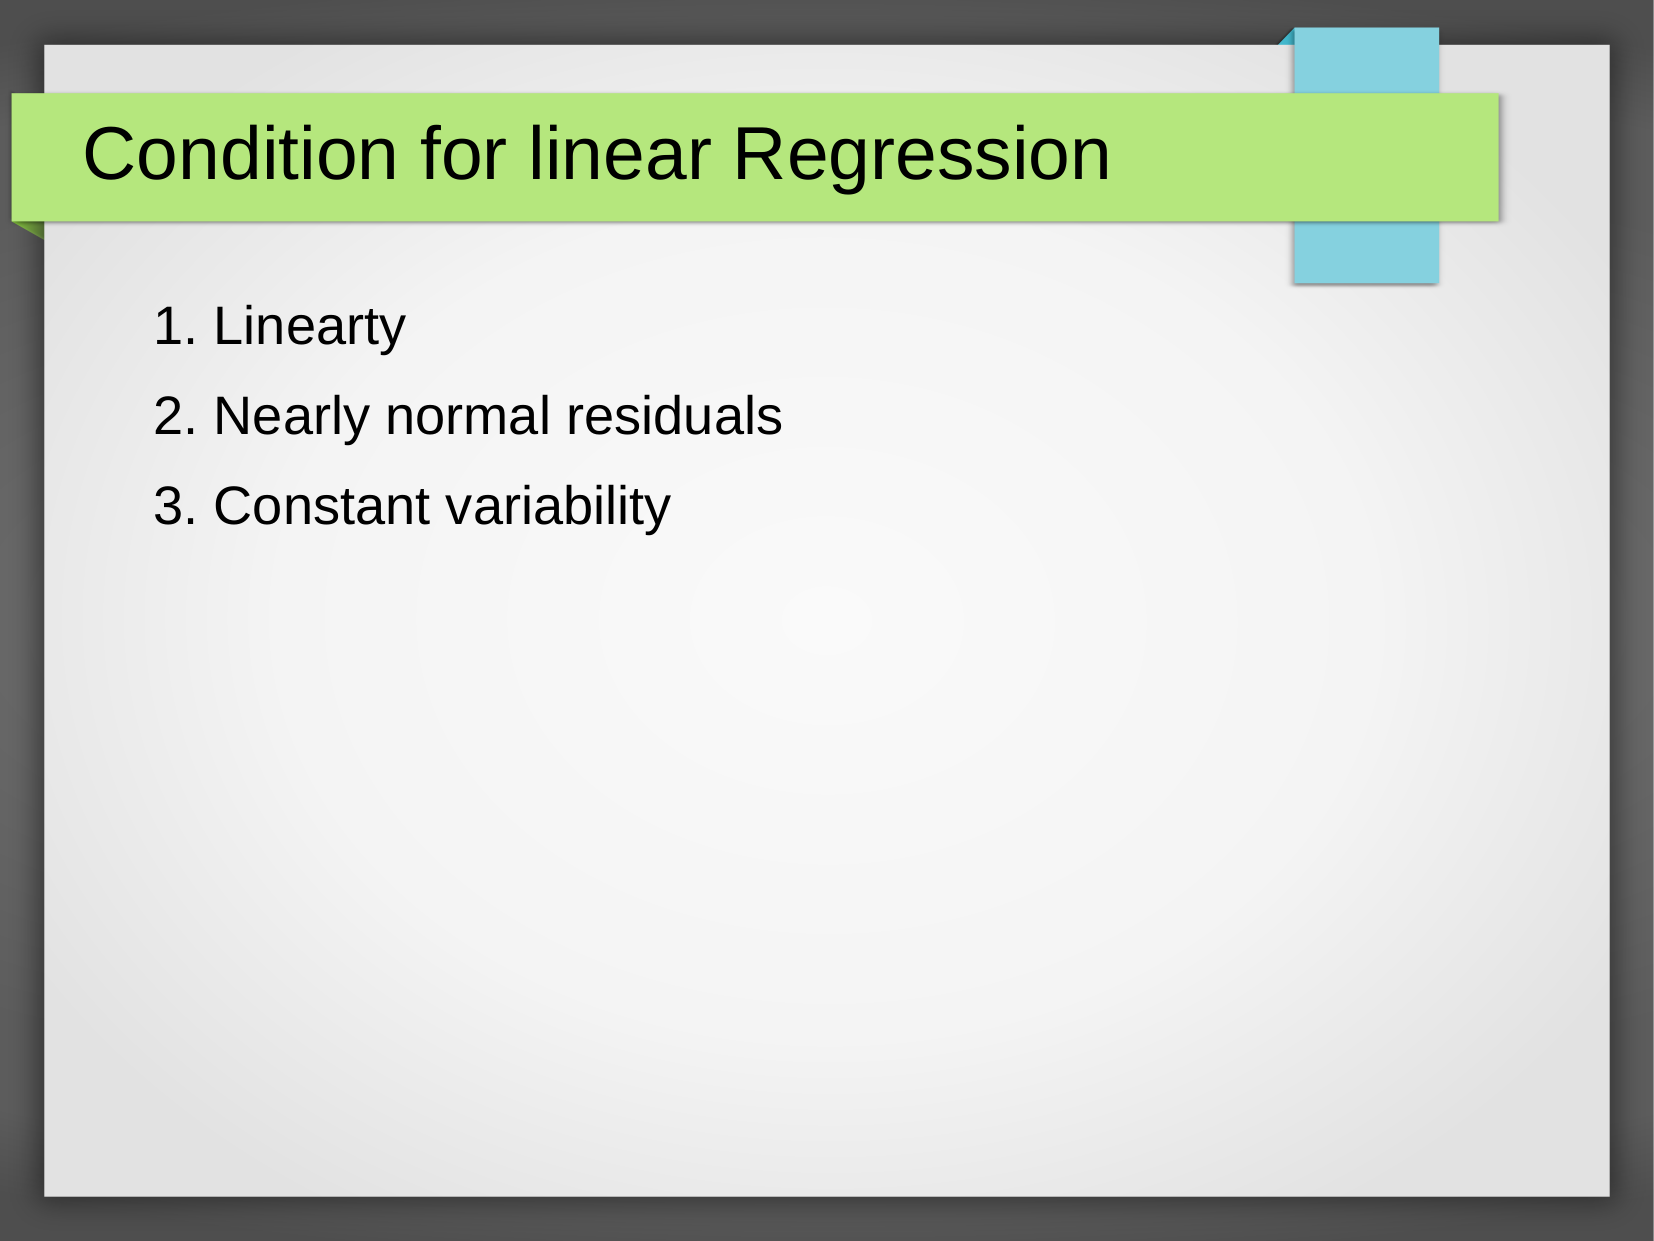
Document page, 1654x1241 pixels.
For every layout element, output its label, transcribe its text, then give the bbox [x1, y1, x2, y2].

list 1. Linearty 2. Nearly normal residuals 3. Constant variability [82, 295, 1571, 1015]
picture [0, 0, 1654, 1241]
title Condition for linear Regression [82, 94, 1264, 213]
